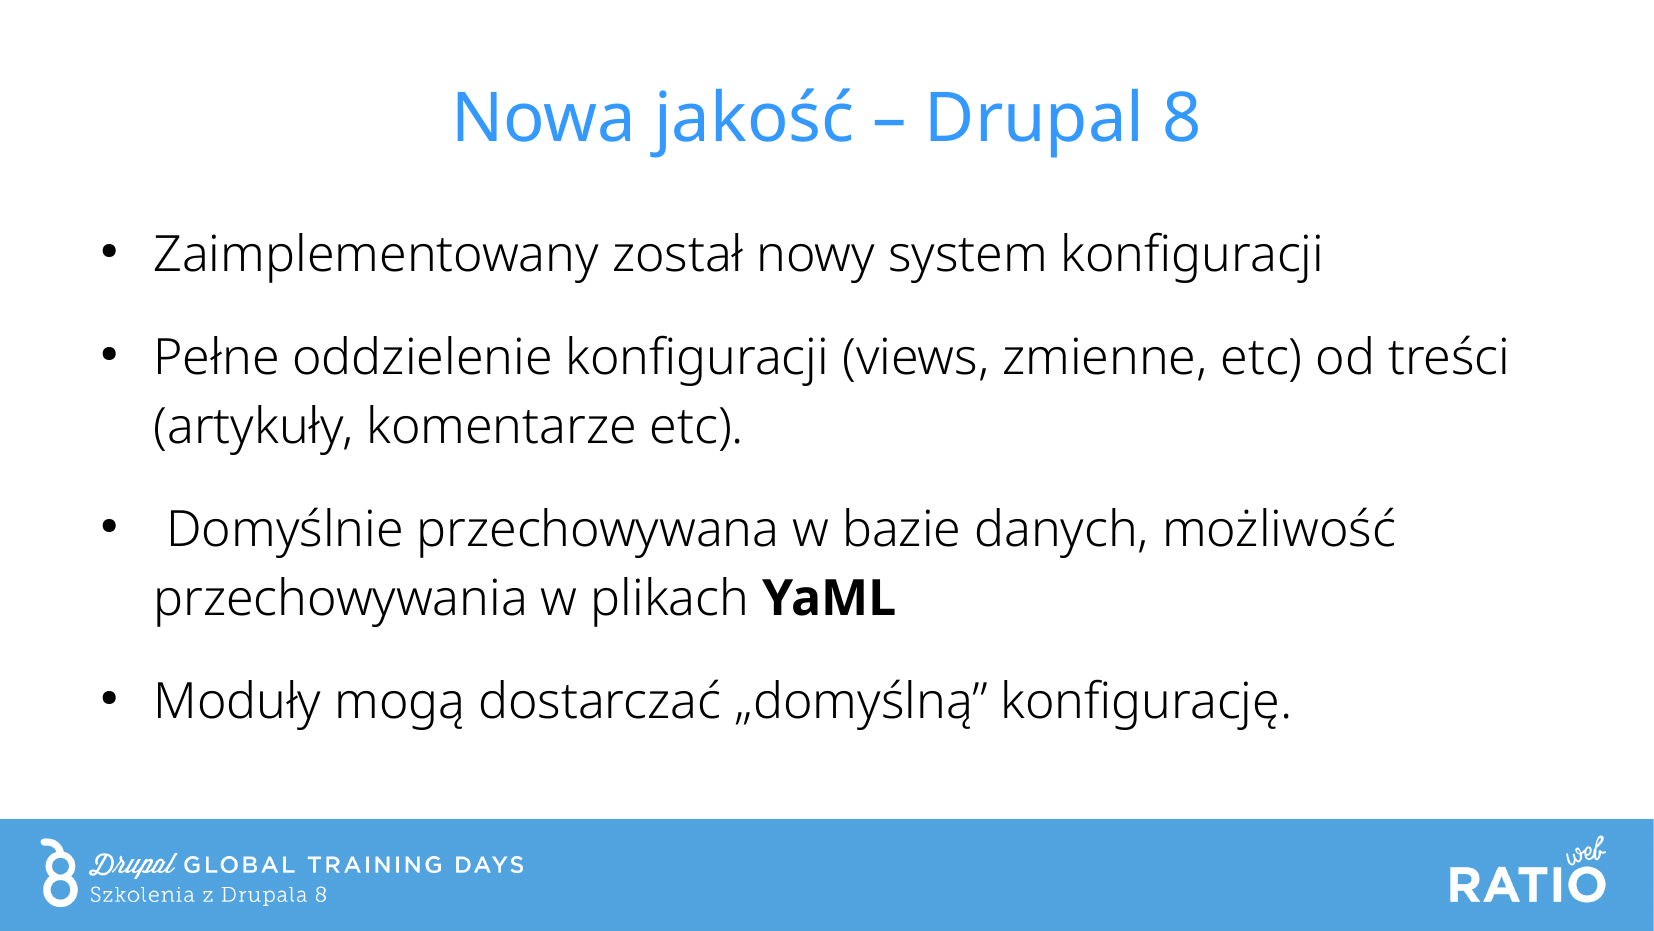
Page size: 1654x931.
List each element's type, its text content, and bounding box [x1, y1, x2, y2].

list Zaimplementowany został nowy system konfiguracji Pełne oddzielenie konfiguracji (views, zmienne, etc) od treści (artykuły, komentarze etc). Domyślnie przechowywana w bazie danych, możliwość przechowywania w plikach YaML Moduły mogą dostarczać „domyślną” konfigurację. [82, 217, 1571, 758]
title Nowa jakość – Drupal 8 [82, 37, 1571, 193]
picture [0, 0, 1654, 931]
